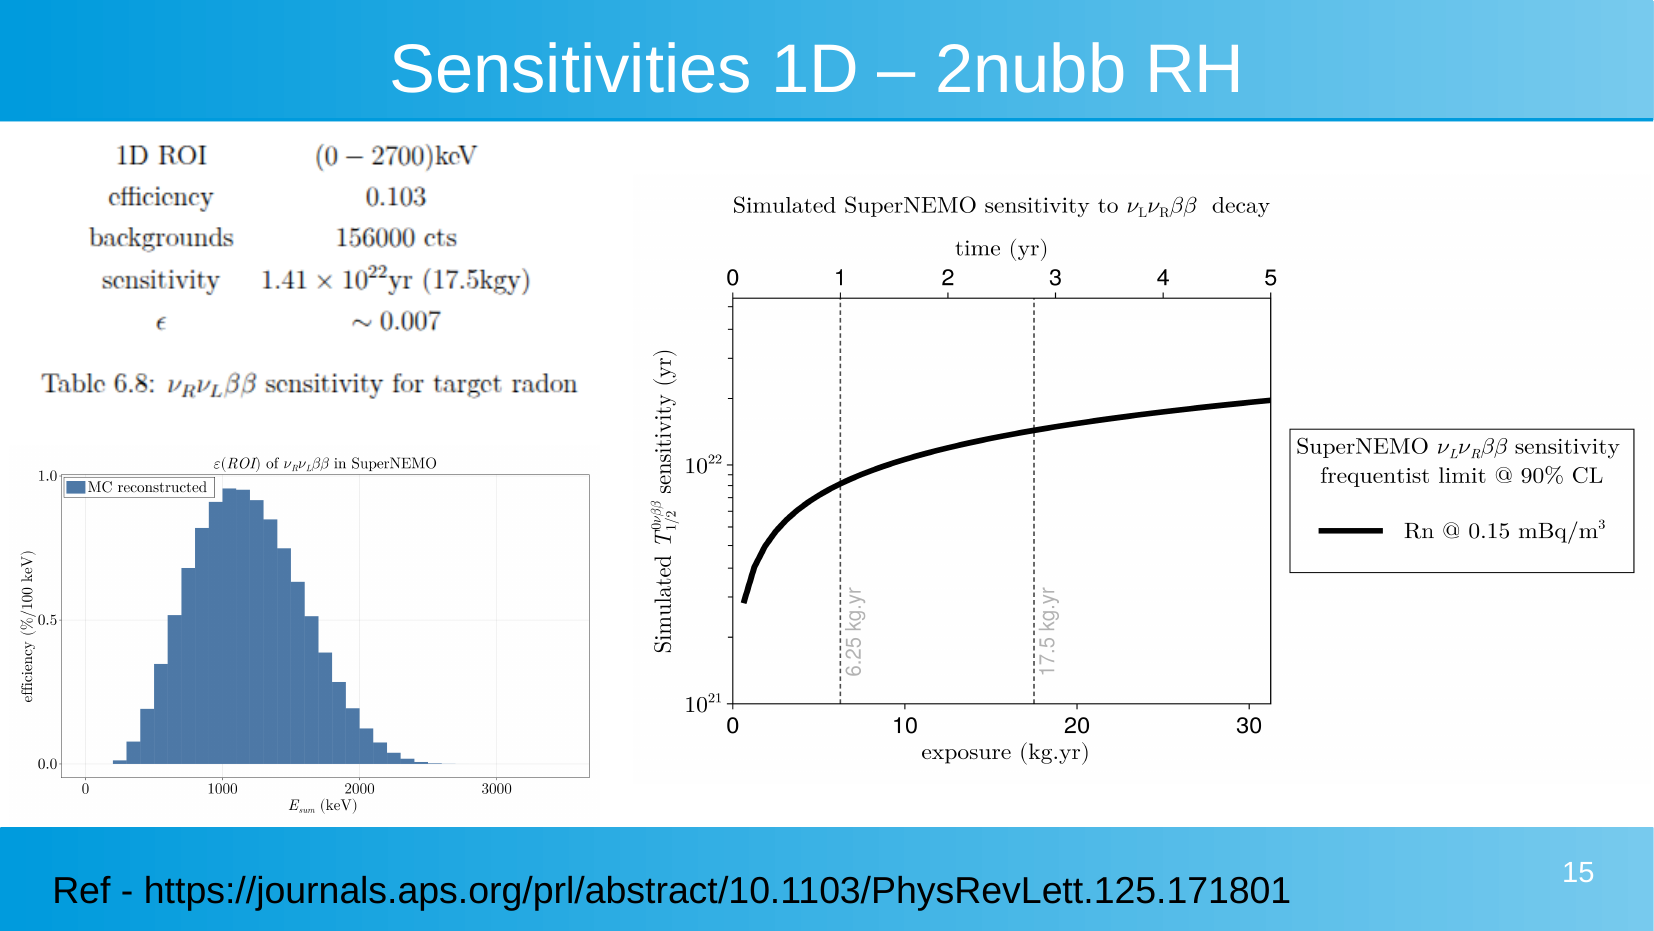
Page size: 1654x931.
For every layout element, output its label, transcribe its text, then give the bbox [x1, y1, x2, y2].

picture [633, 174, 1651, 784]
picture [9, 445, 601, 826]
picture [9, 138, 615, 413]
title Sensitivities 1D – 2nubb RH [59, 29, 1595, 108]
text_box Ref - https://journals.aps.org/prl/abstract/10.1103/PhysRevLett.125.171801 [37, 862, 1351, 920]
